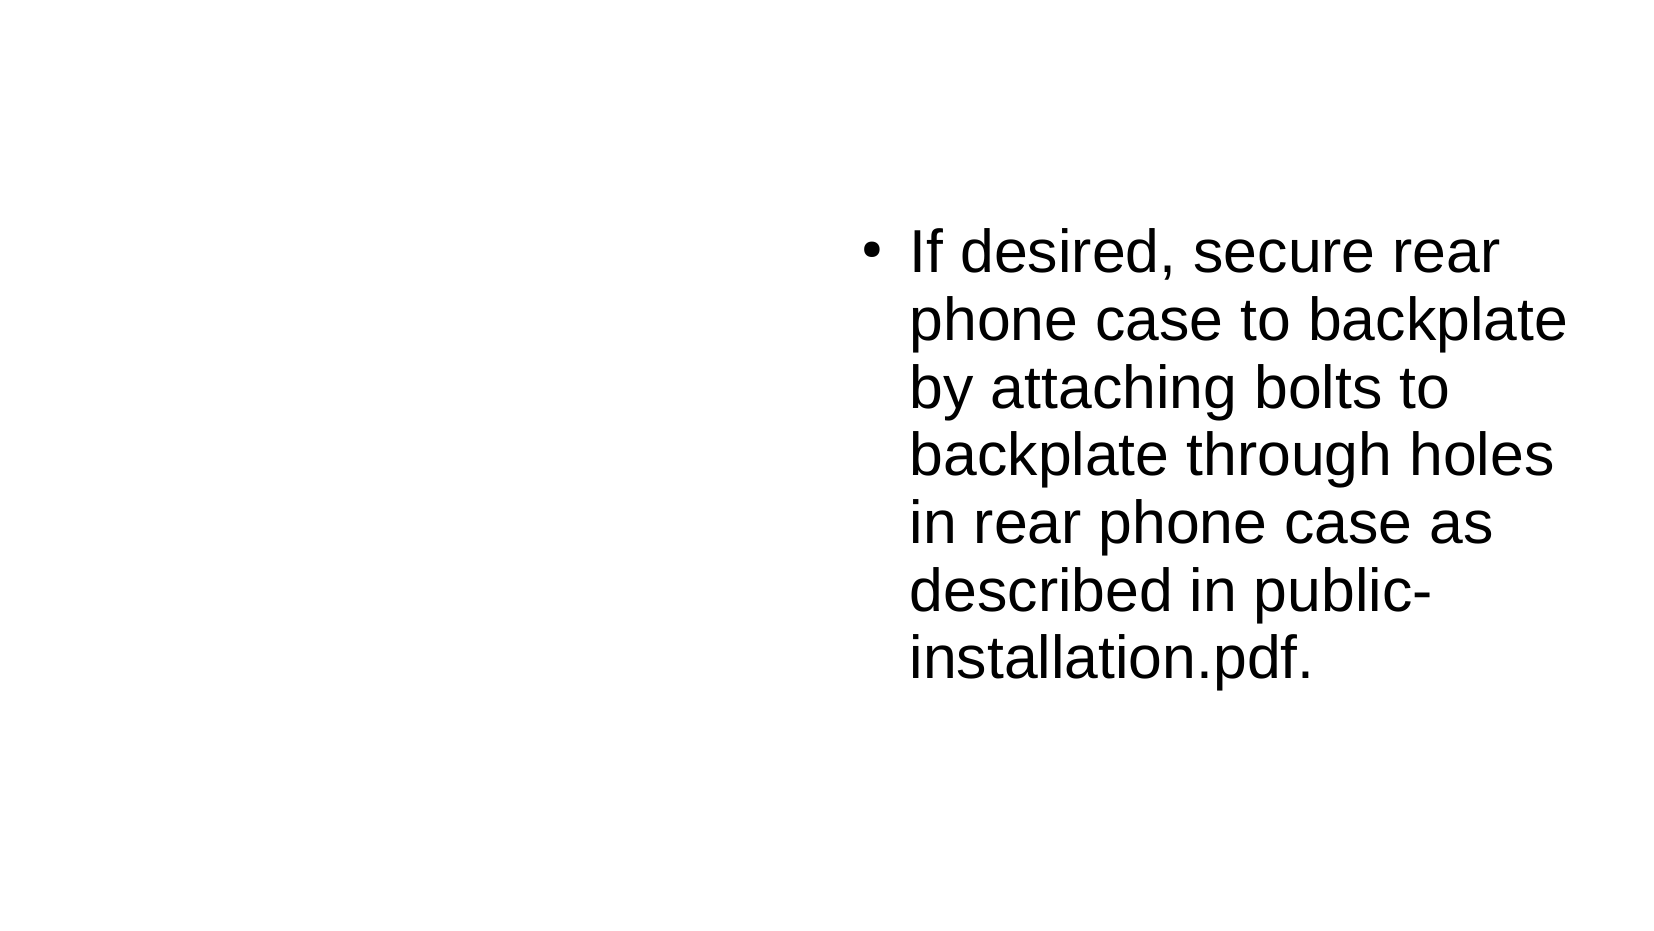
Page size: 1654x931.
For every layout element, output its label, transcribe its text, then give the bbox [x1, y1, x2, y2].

list If desired, secure rear phone case to backplate by attaching bolts to backplate through holes in rear phone case as described in public-installation.pdf. [845, 217, 1572, 758]
